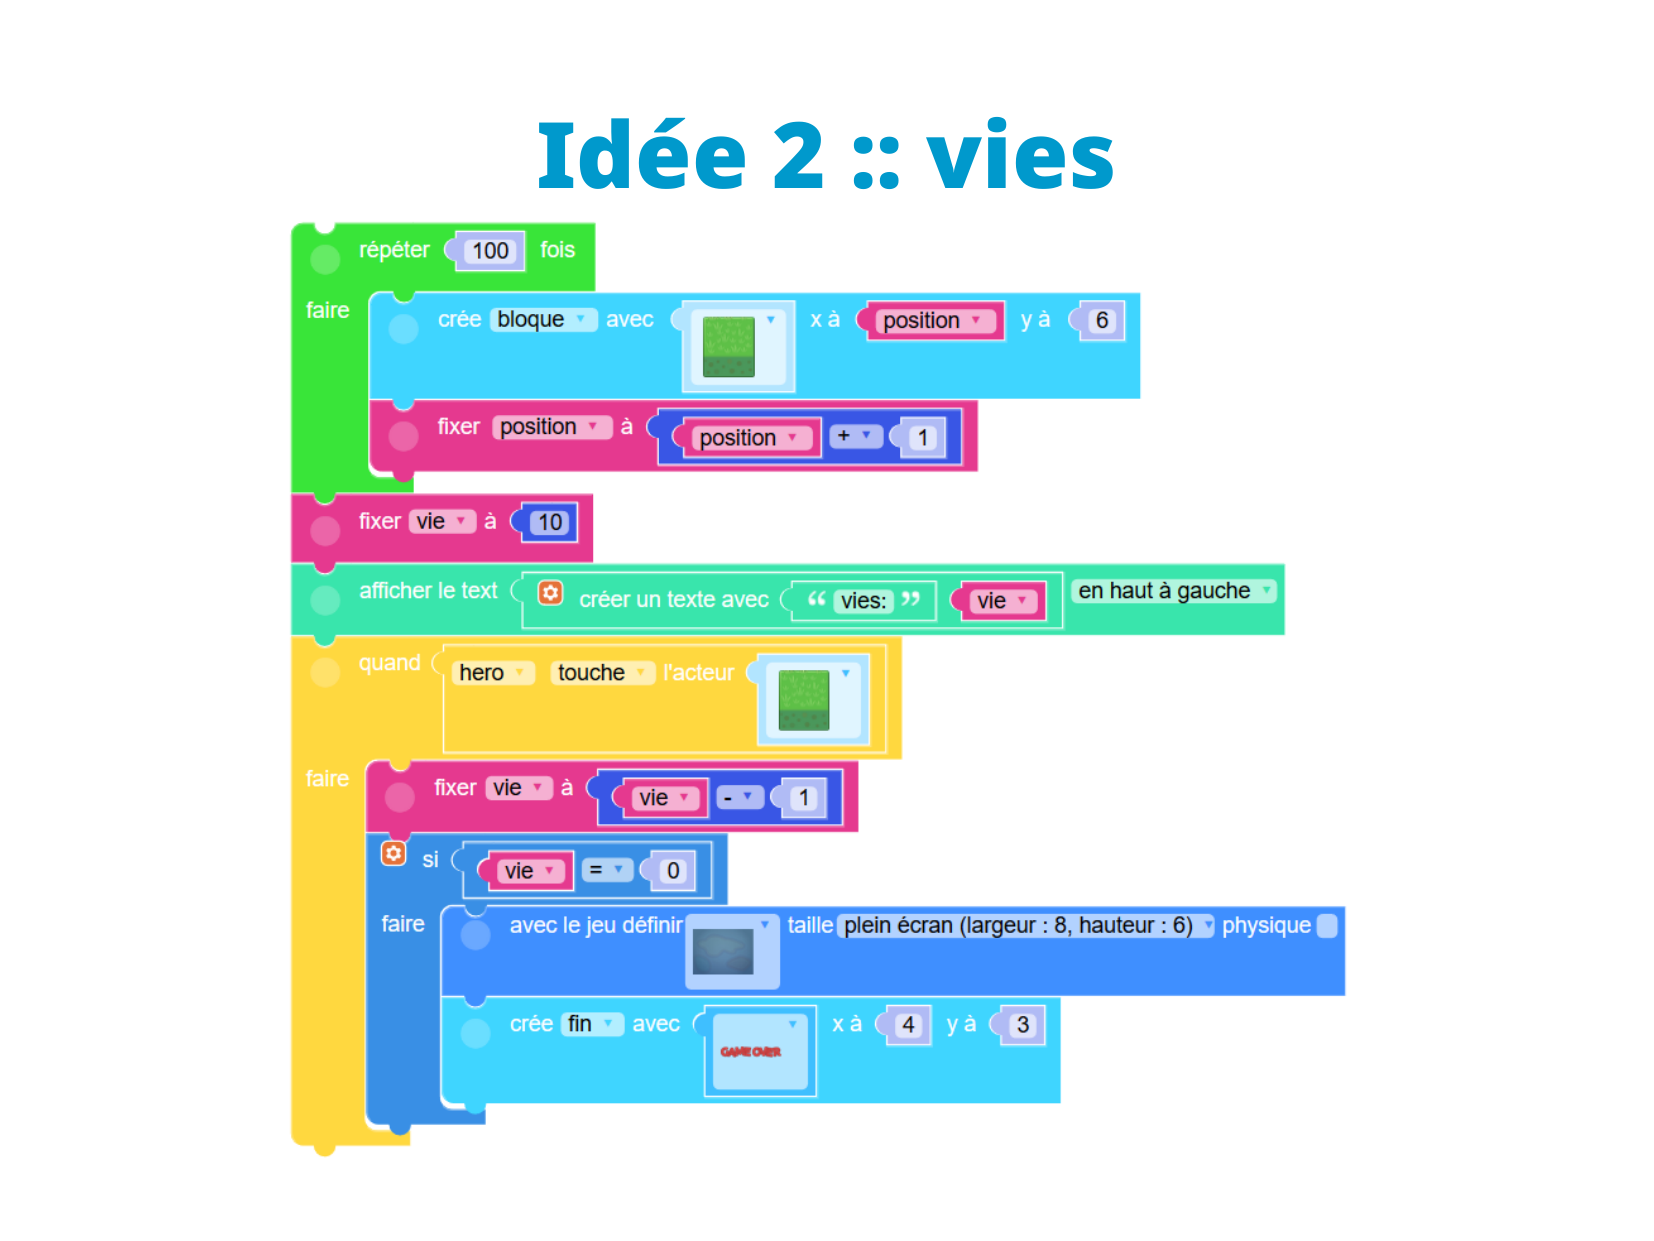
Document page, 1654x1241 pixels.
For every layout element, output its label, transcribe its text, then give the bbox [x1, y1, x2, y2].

picture [285, 212, 1369, 1164]
title Idée 2 :: vies [82, 49, 1571, 257]
